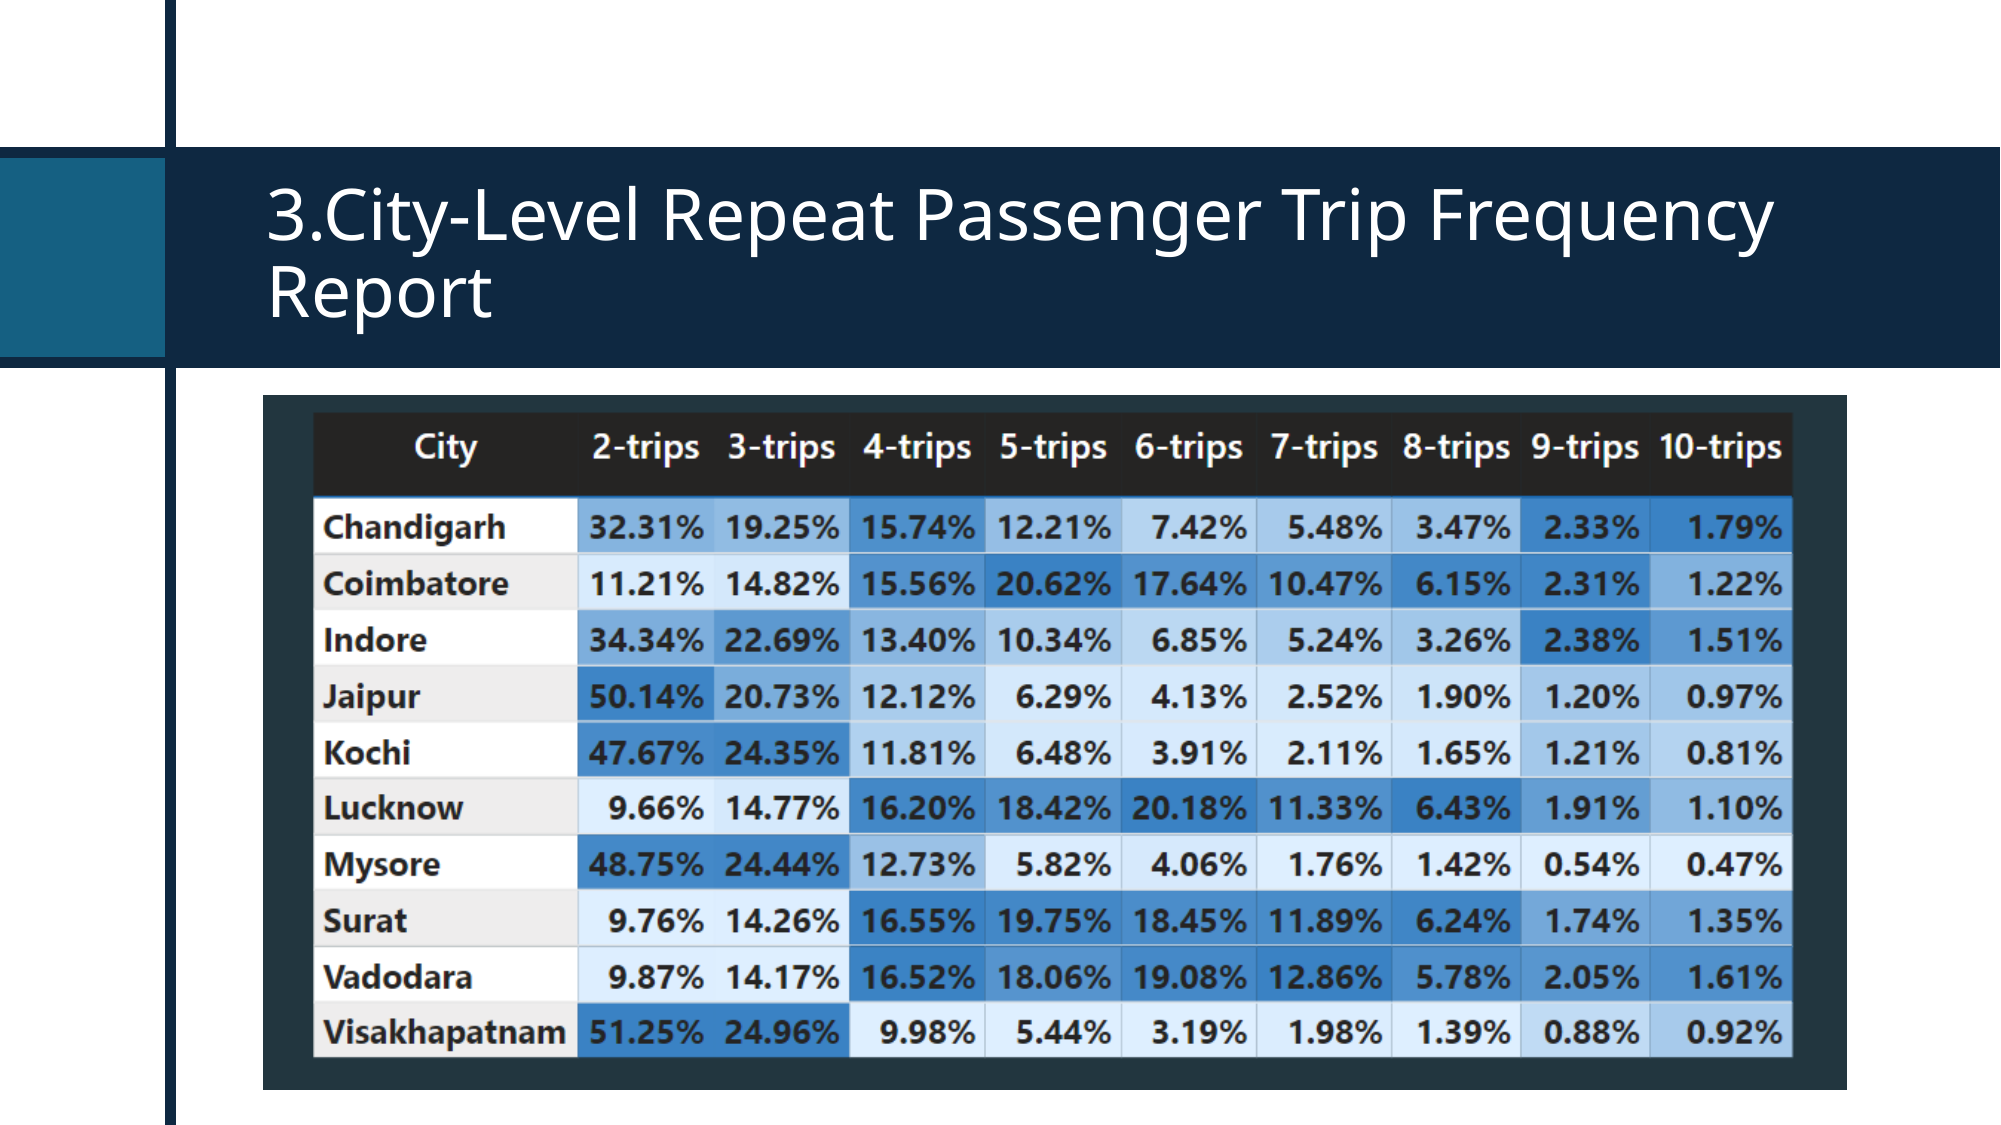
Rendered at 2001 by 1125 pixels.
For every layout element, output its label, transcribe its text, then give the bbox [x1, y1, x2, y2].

picture [263, 395, 1847, 1090]
title 3.City-Level Repeat Passenger Trip Frequency Report [251, 171, 1895, 341]
